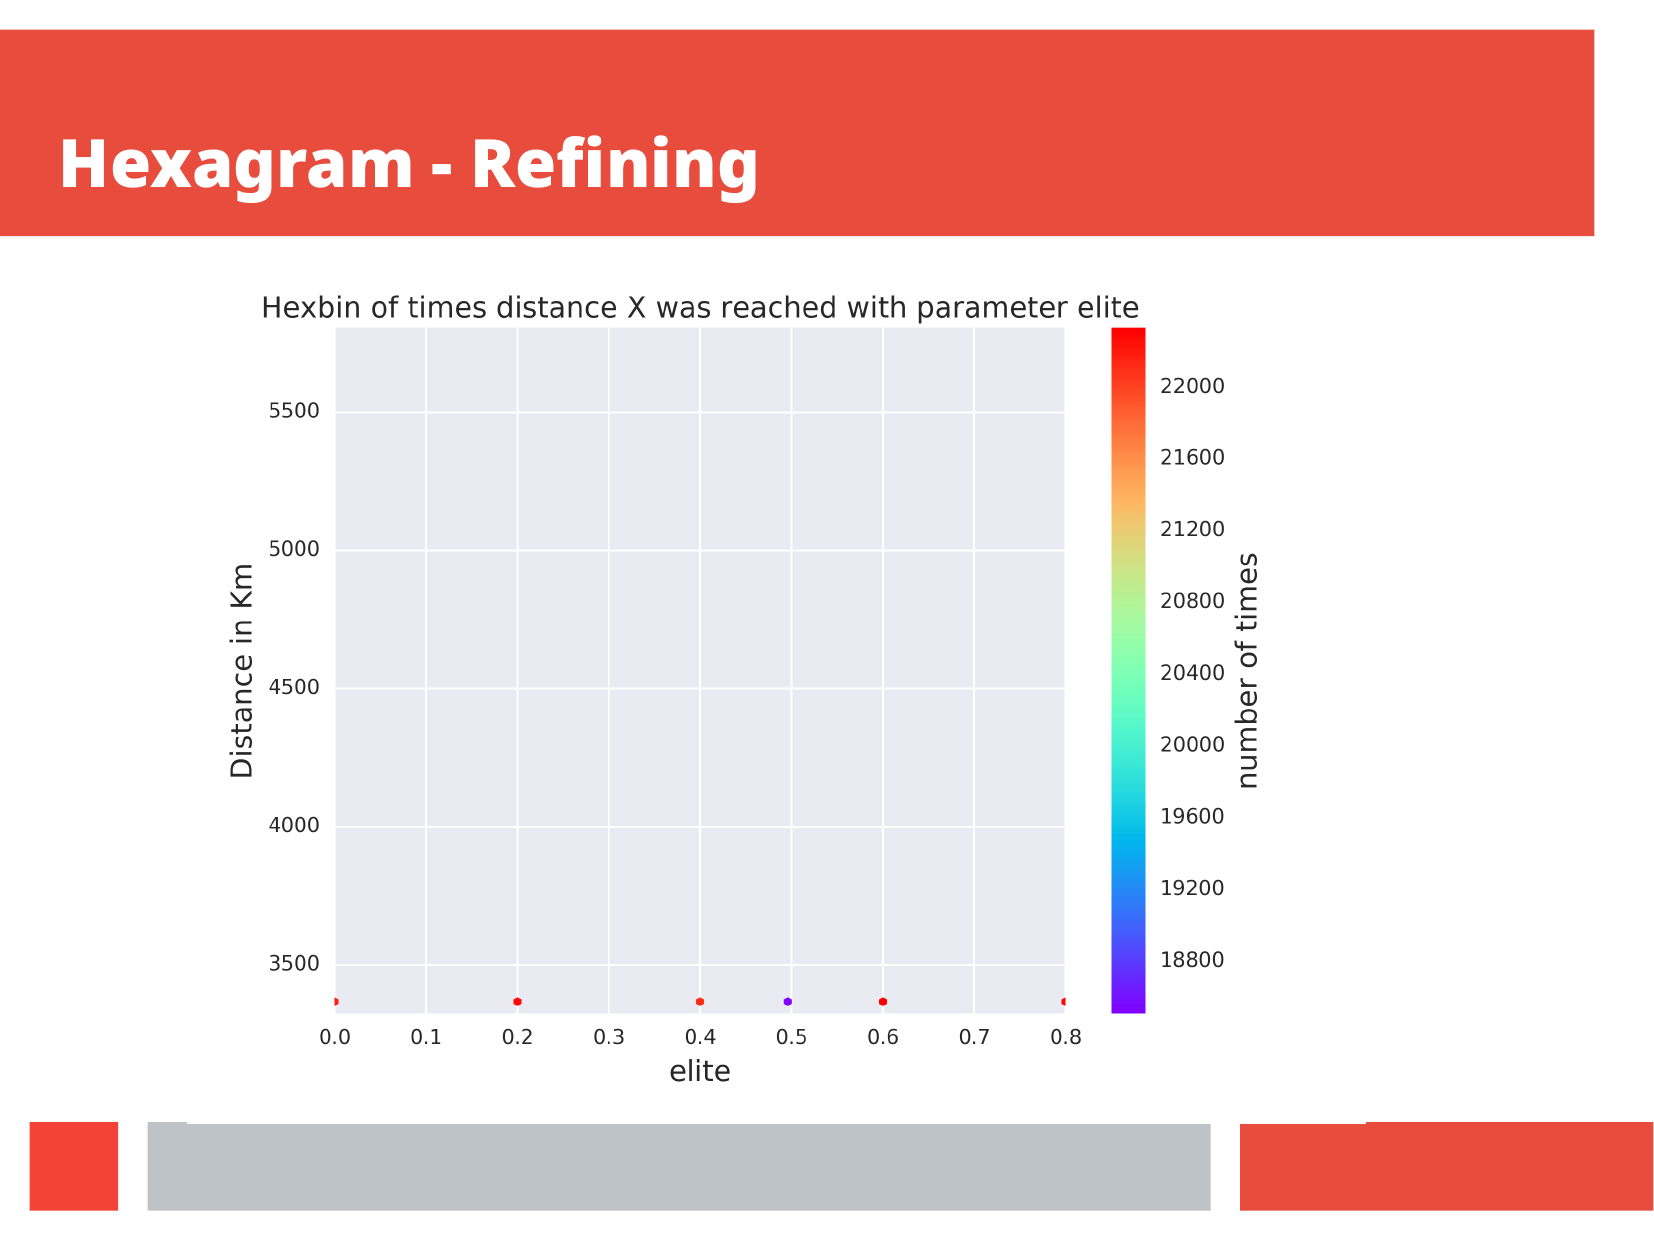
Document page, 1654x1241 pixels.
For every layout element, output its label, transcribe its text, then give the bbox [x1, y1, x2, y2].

picture [187, 239, 1366, 1124]
title Hexagram - Refining [59, 59, 1595, 207]
